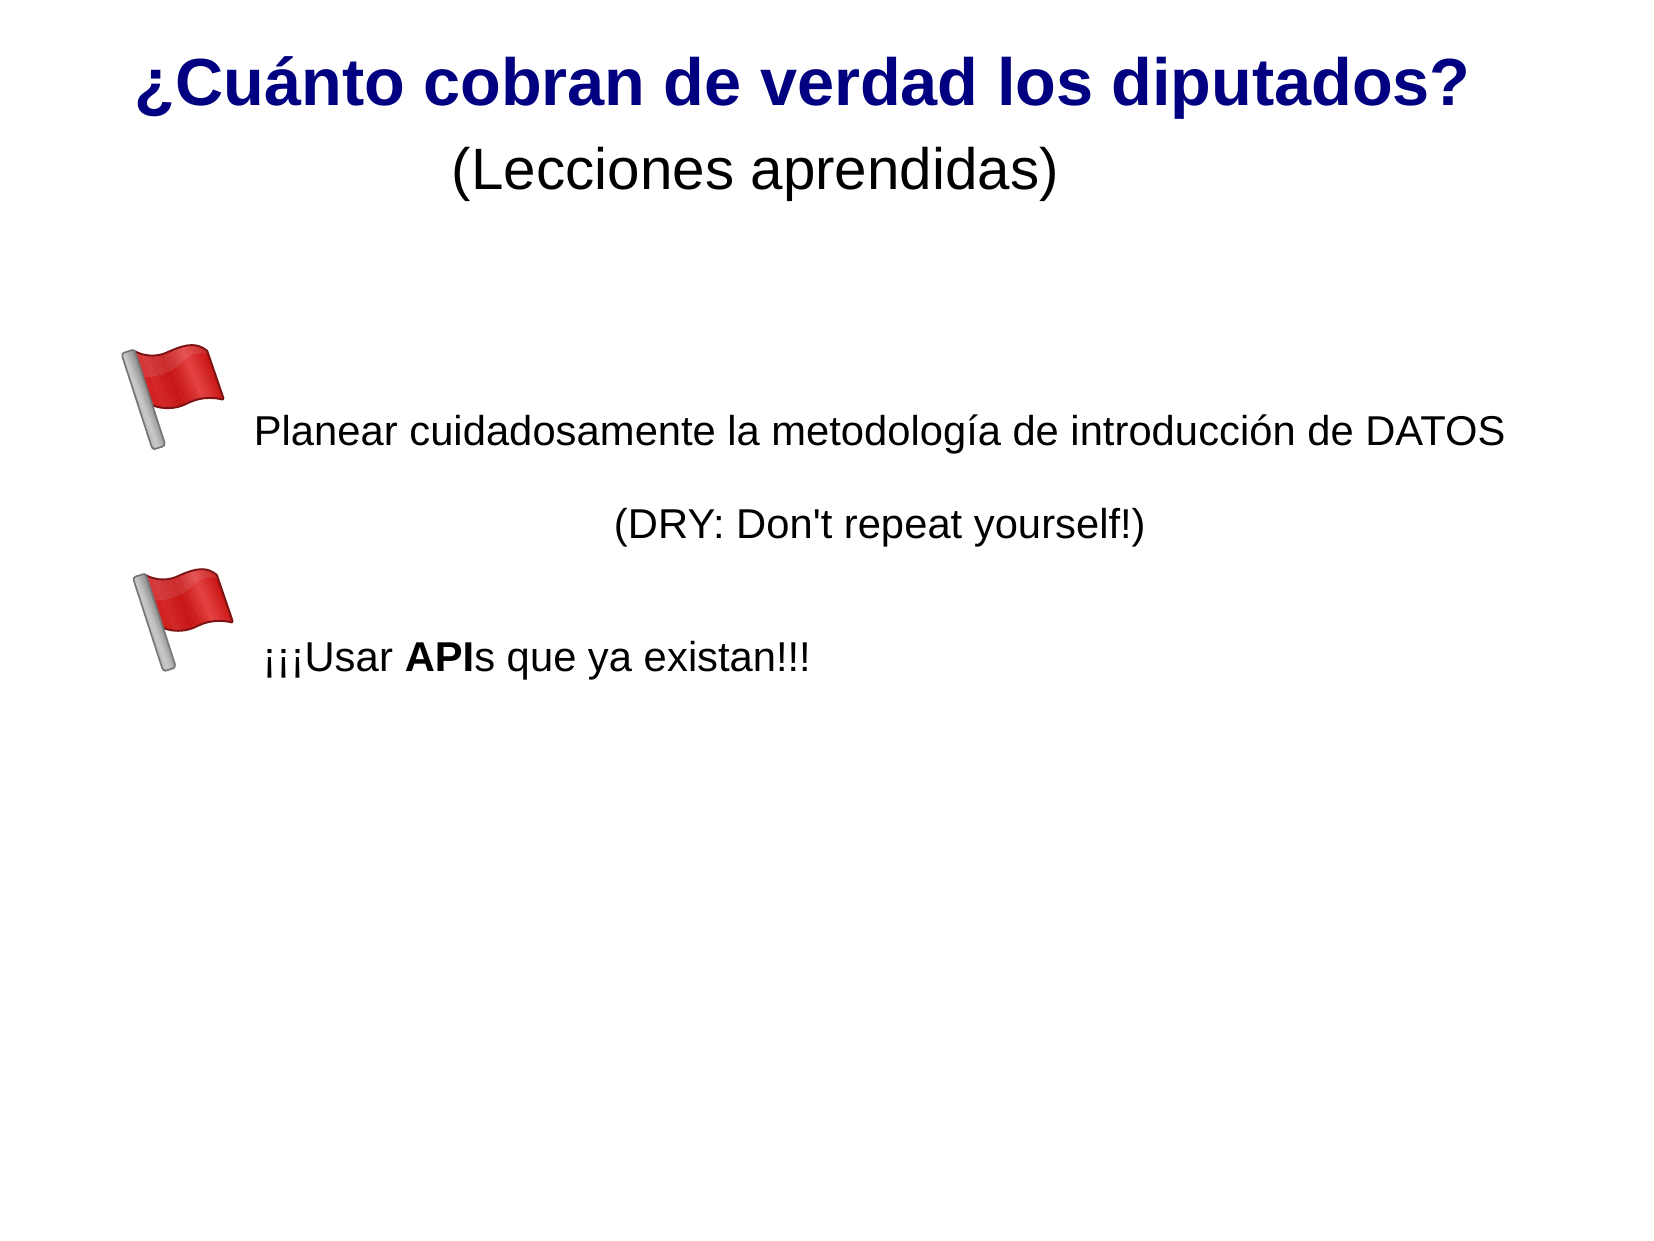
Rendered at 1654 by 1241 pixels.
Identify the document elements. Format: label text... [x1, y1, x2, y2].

picture [106, 330, 240, 464]
text_box ¡¡¡Usar APIs que ya existan!!! [248, 579, 1560, 827]
picture [118, 555, 249, 685]
text_box ¿Cuánto cobran de verdad los diputados? [35, 23, 1571, 141]
text_box (Lecciones aprendidas) [437, 129, 1654, 225]
text_box Planear cuidadosamente la metodología de introducción de DATOS (DRY: Don't repeat yourself!) [224, 354, 1536, 509]
